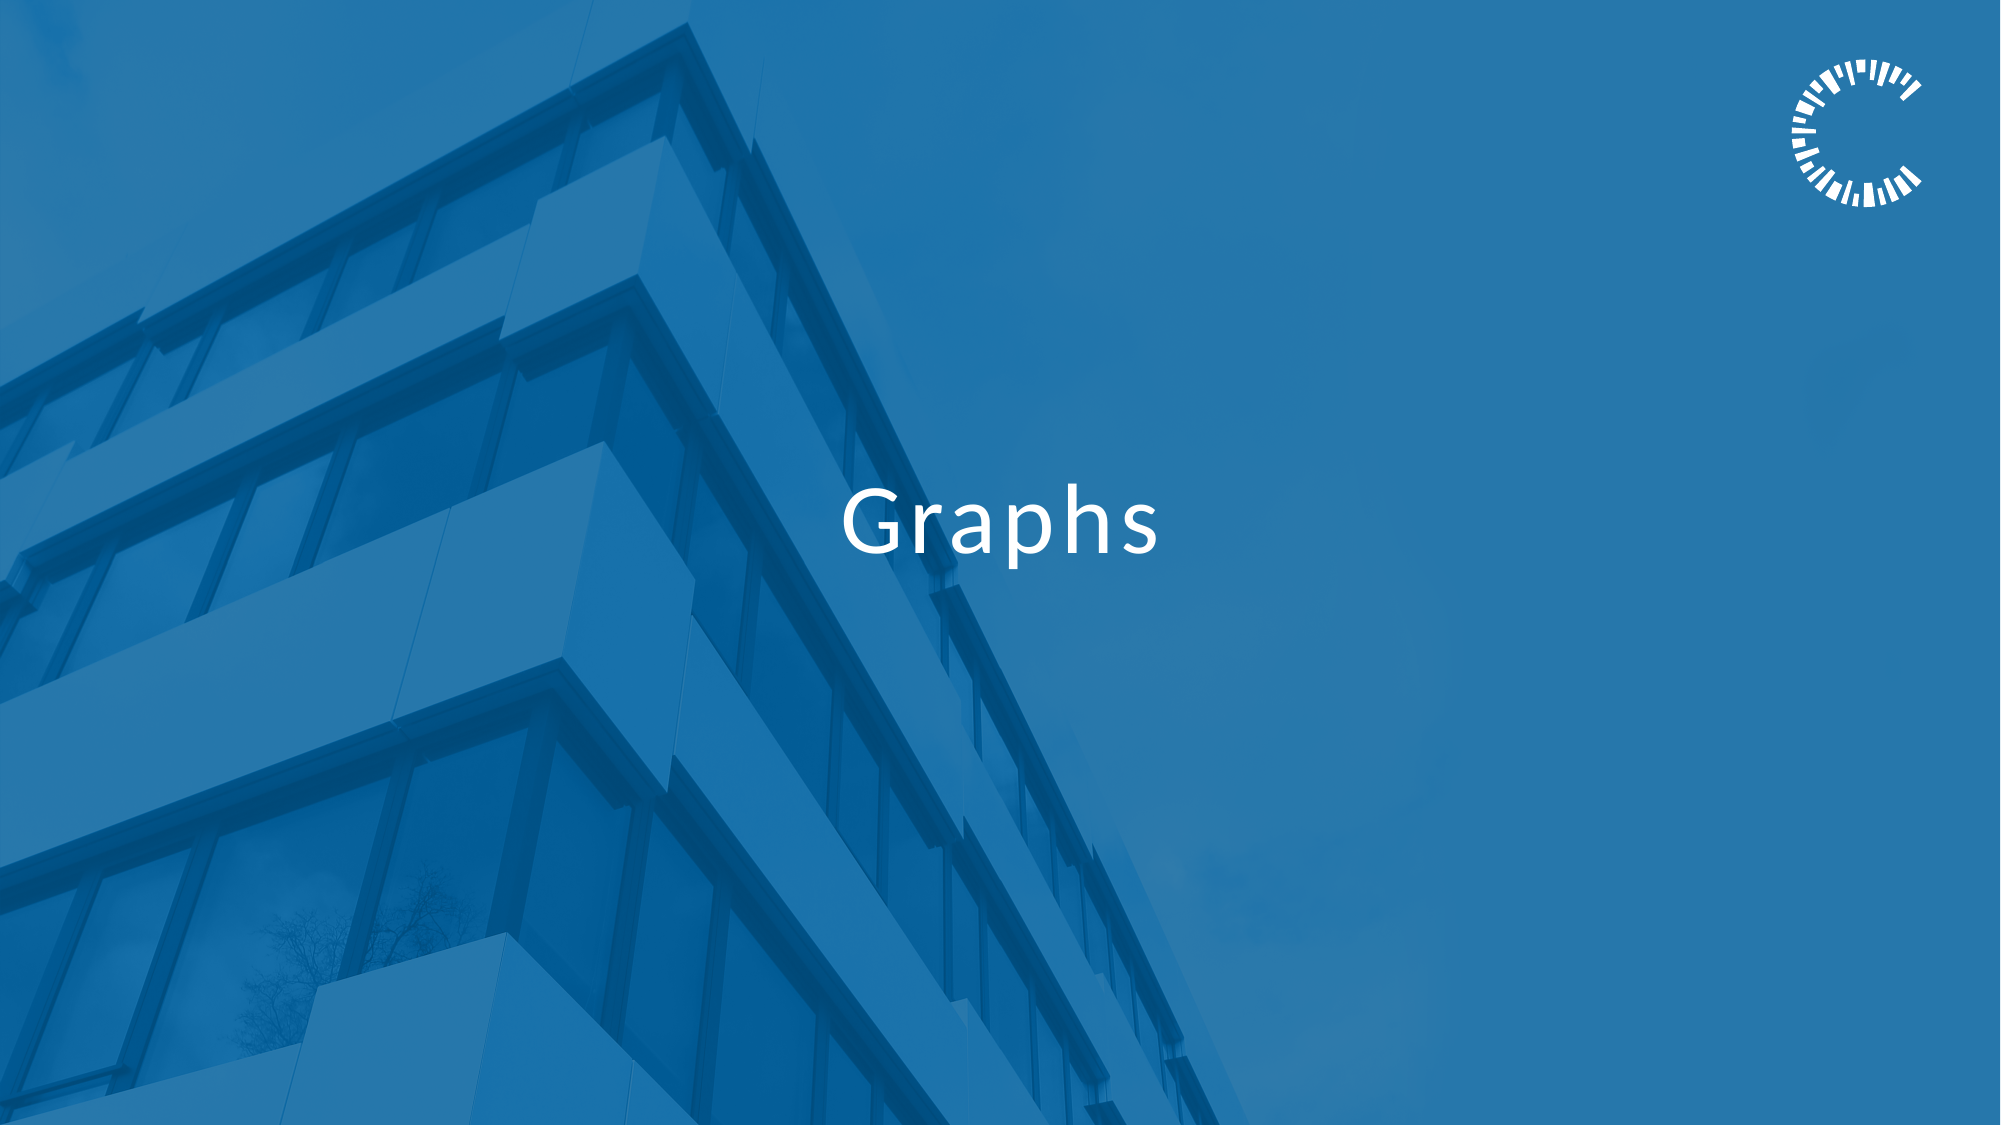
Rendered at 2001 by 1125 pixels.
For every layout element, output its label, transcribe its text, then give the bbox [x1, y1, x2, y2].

list Graphs [78, 448, 1922, 840]
picture [0, 0, 2001, 1125]
